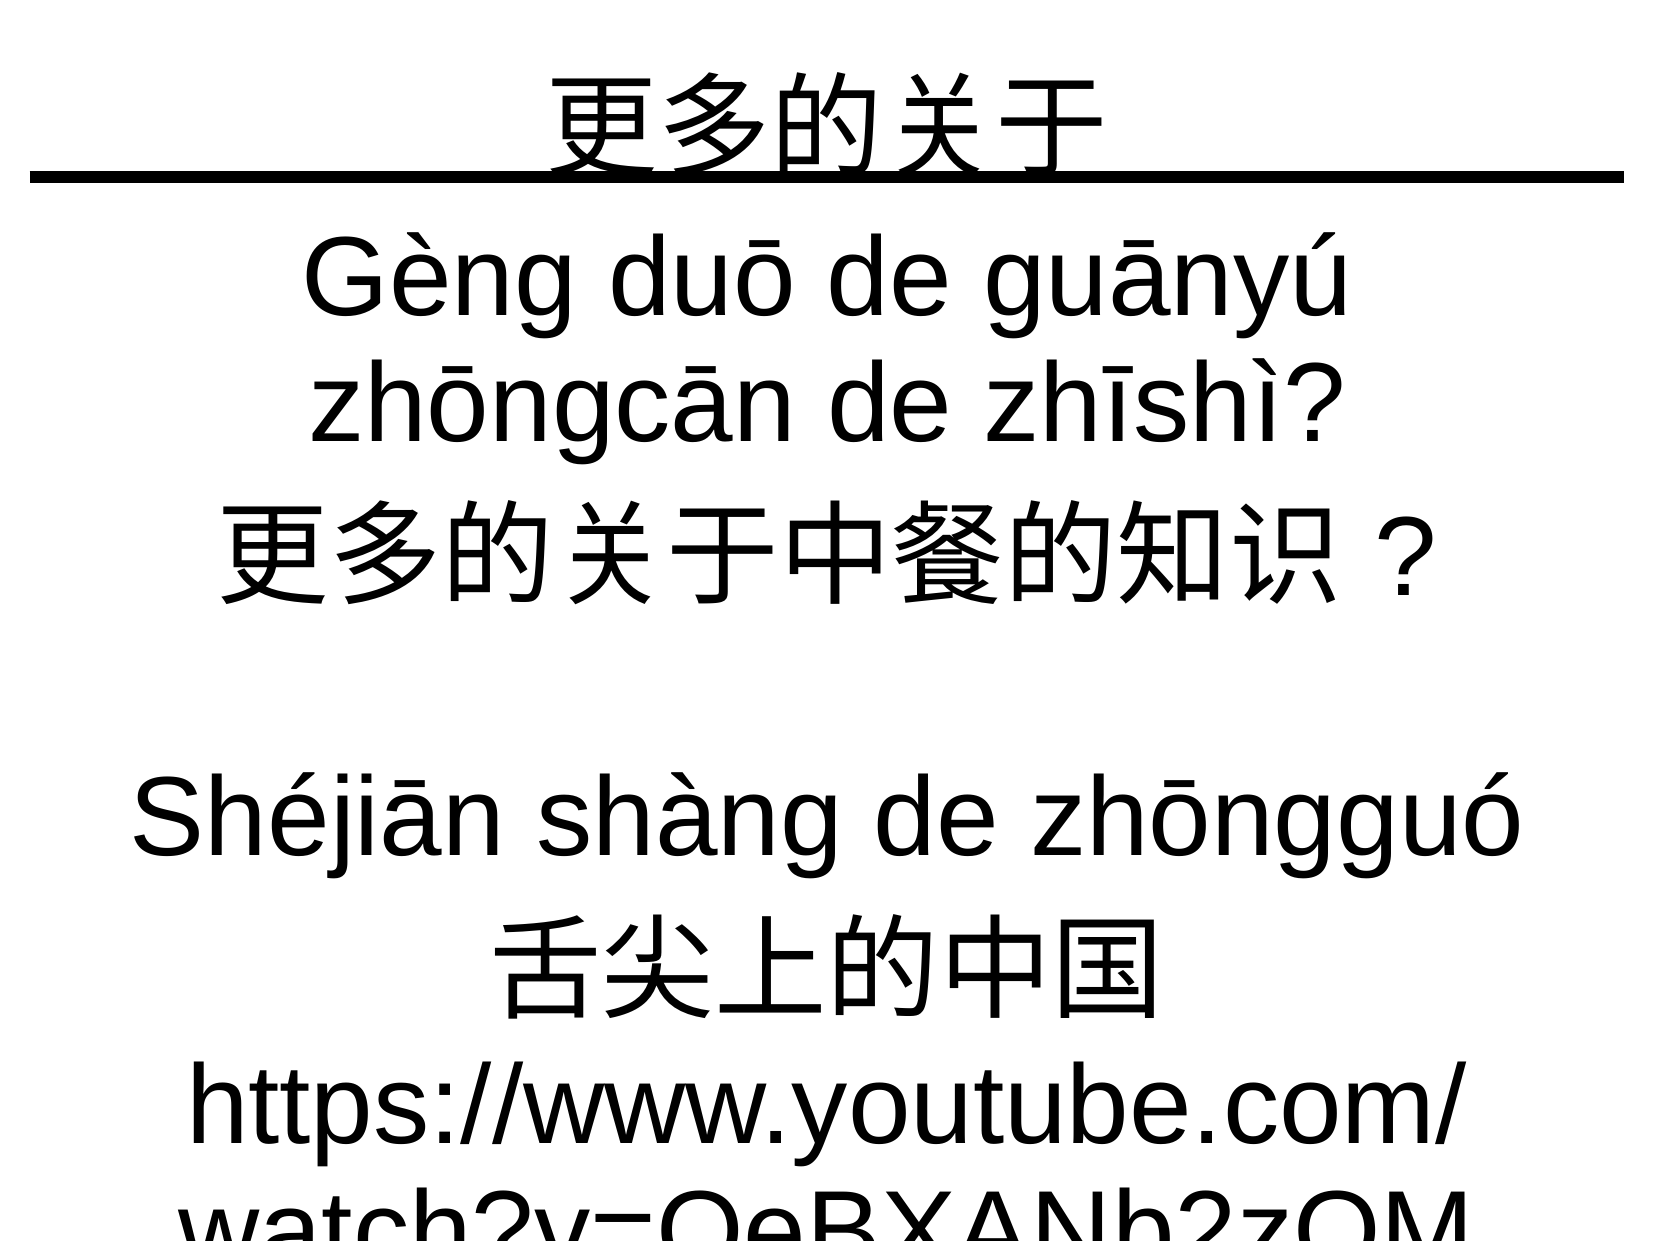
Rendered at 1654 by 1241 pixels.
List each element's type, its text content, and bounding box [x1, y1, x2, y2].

text_box 更多的关于 [29, 29, 1625, 206]
text_box Gèng duō de guānyú zhōngcān de zhīshì? 更多的关于中餐的知识? Shéjiān shàng de zhōngguó 舌尖上的中国 https://www.youtube.com/watch?v=OeBXANb2zOM [29, 206, 1625, 1241]
